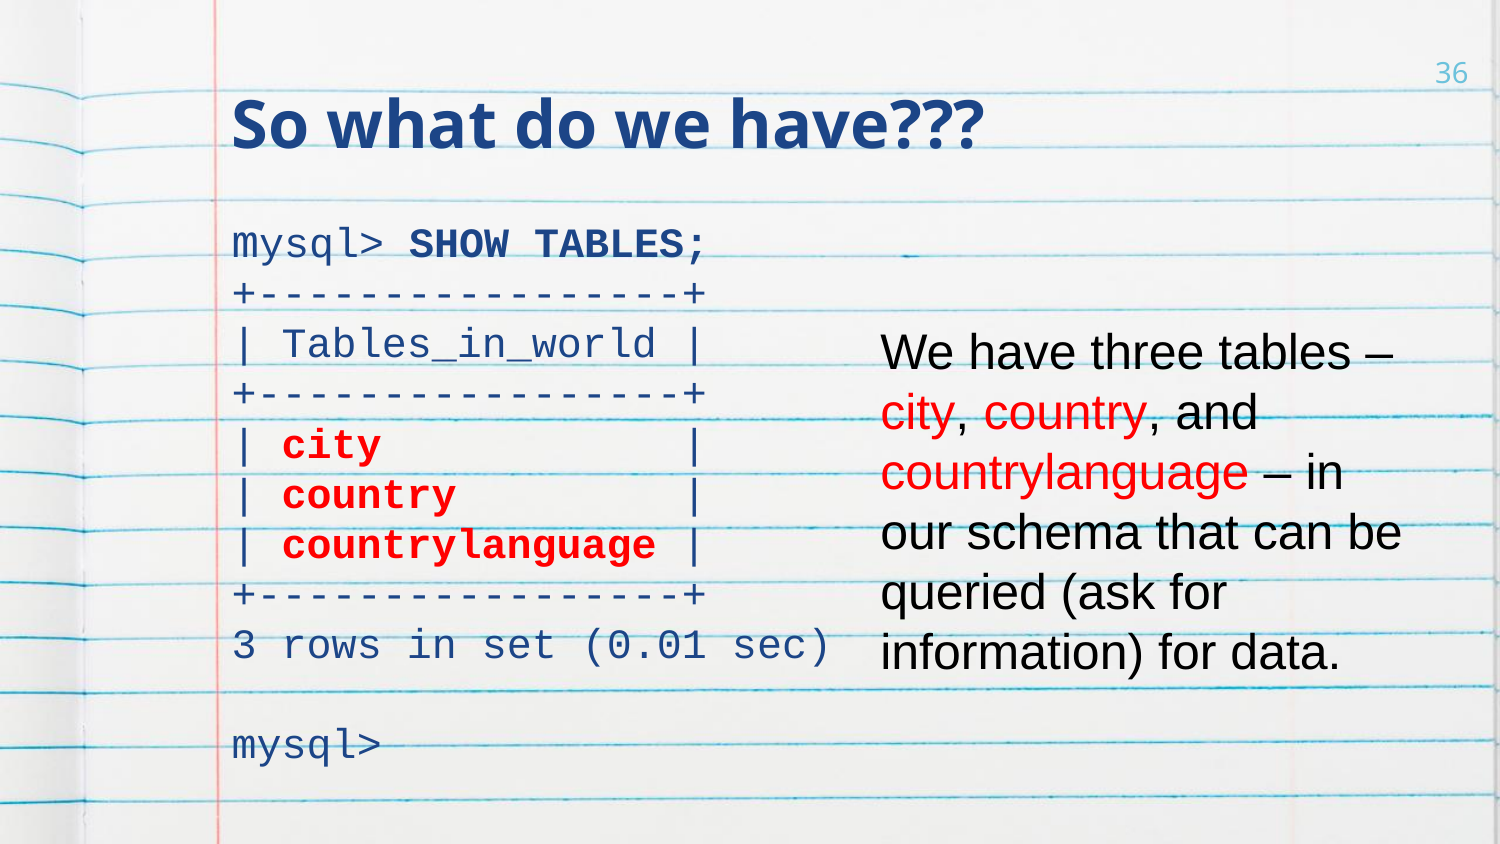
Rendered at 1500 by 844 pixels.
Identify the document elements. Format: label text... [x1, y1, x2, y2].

slide_number <number> [1378, 41, 1469, 107]
text_box We have three tables – city, country, and countrylanguage – in our schema that can be queried (ask for information) for data. [865, 311, 1425, 691]
picture [0, 0, 1500, 844]
title So what do we have??? [231, 21, 1425, 162]
list mysql> SHOW TABLES; +-----------------+ | Tables_in_world | +-----------------+ | city | | country | | countrylanguage | +-----------------+ 3 rows in set (0.01 sec) mysql> [231, 211, 1425, 748]
